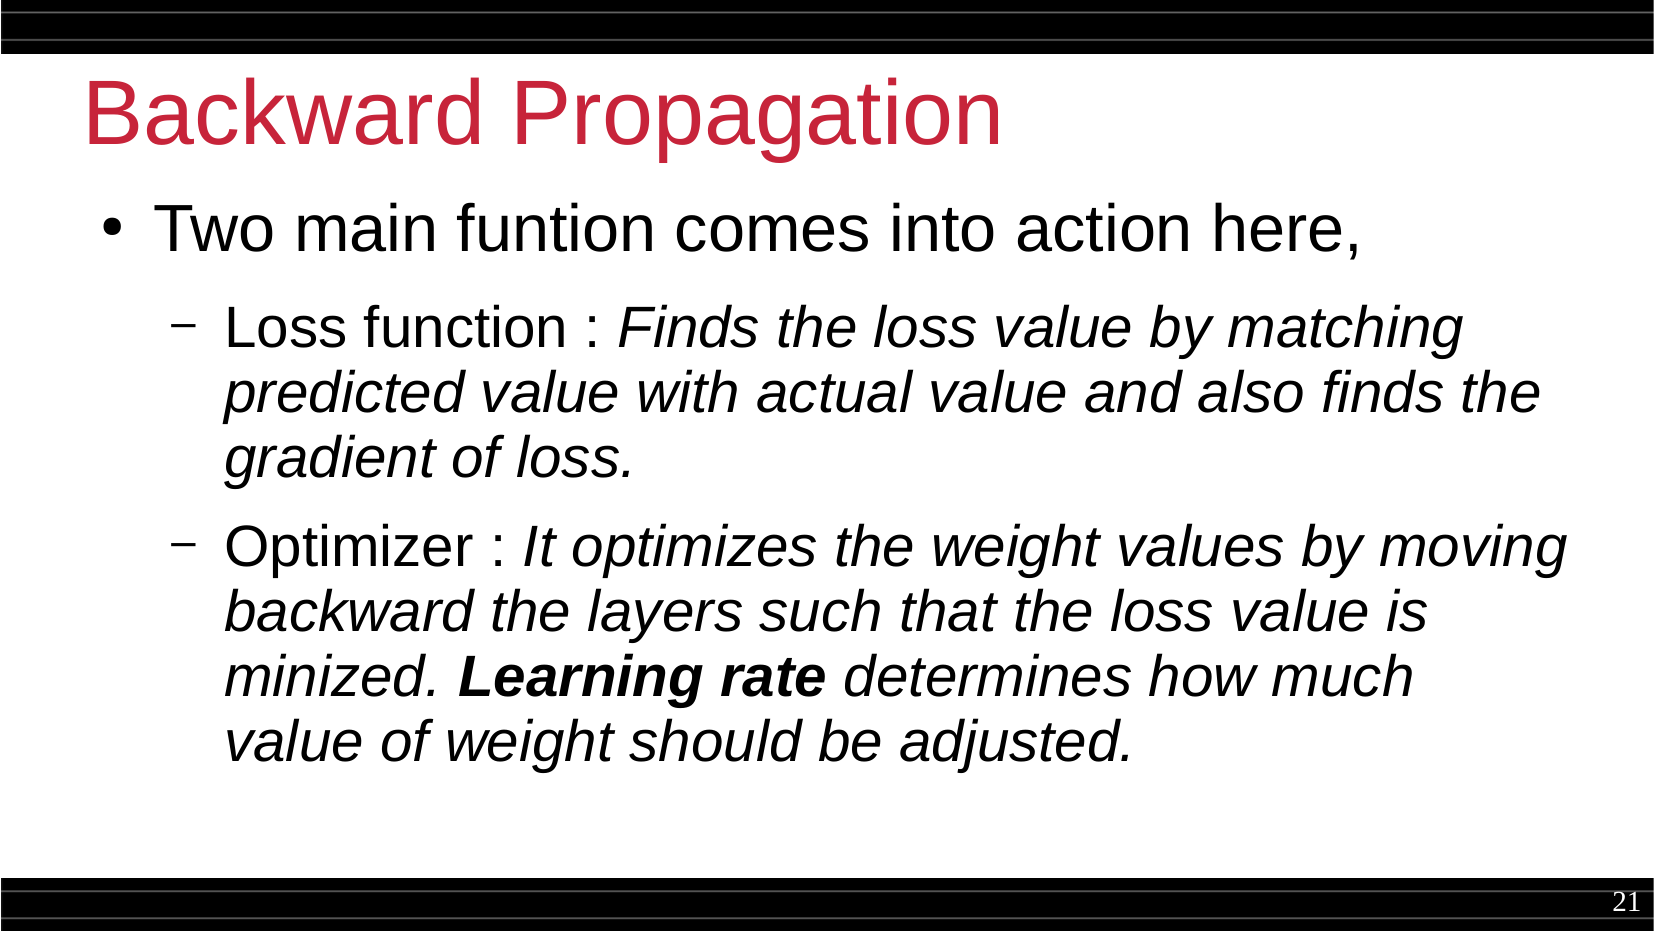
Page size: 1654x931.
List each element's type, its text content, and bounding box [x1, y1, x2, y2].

list Two main funtion comes into action here, Loss function : Finds the loss value by matching predicted value with actual value and also finds the gradient of loss. Optimizer : It optimizes the weight values by moving backward the layers such that the loss value is minized. Learning rate determines how much value of weight should be adjusted. [82, 190, 1571, 804]
title Backward Propagation [82, 35, 1571, 190]
picture [1, 0, 1654, 54]
picture [1, 878, 1654, 931]
